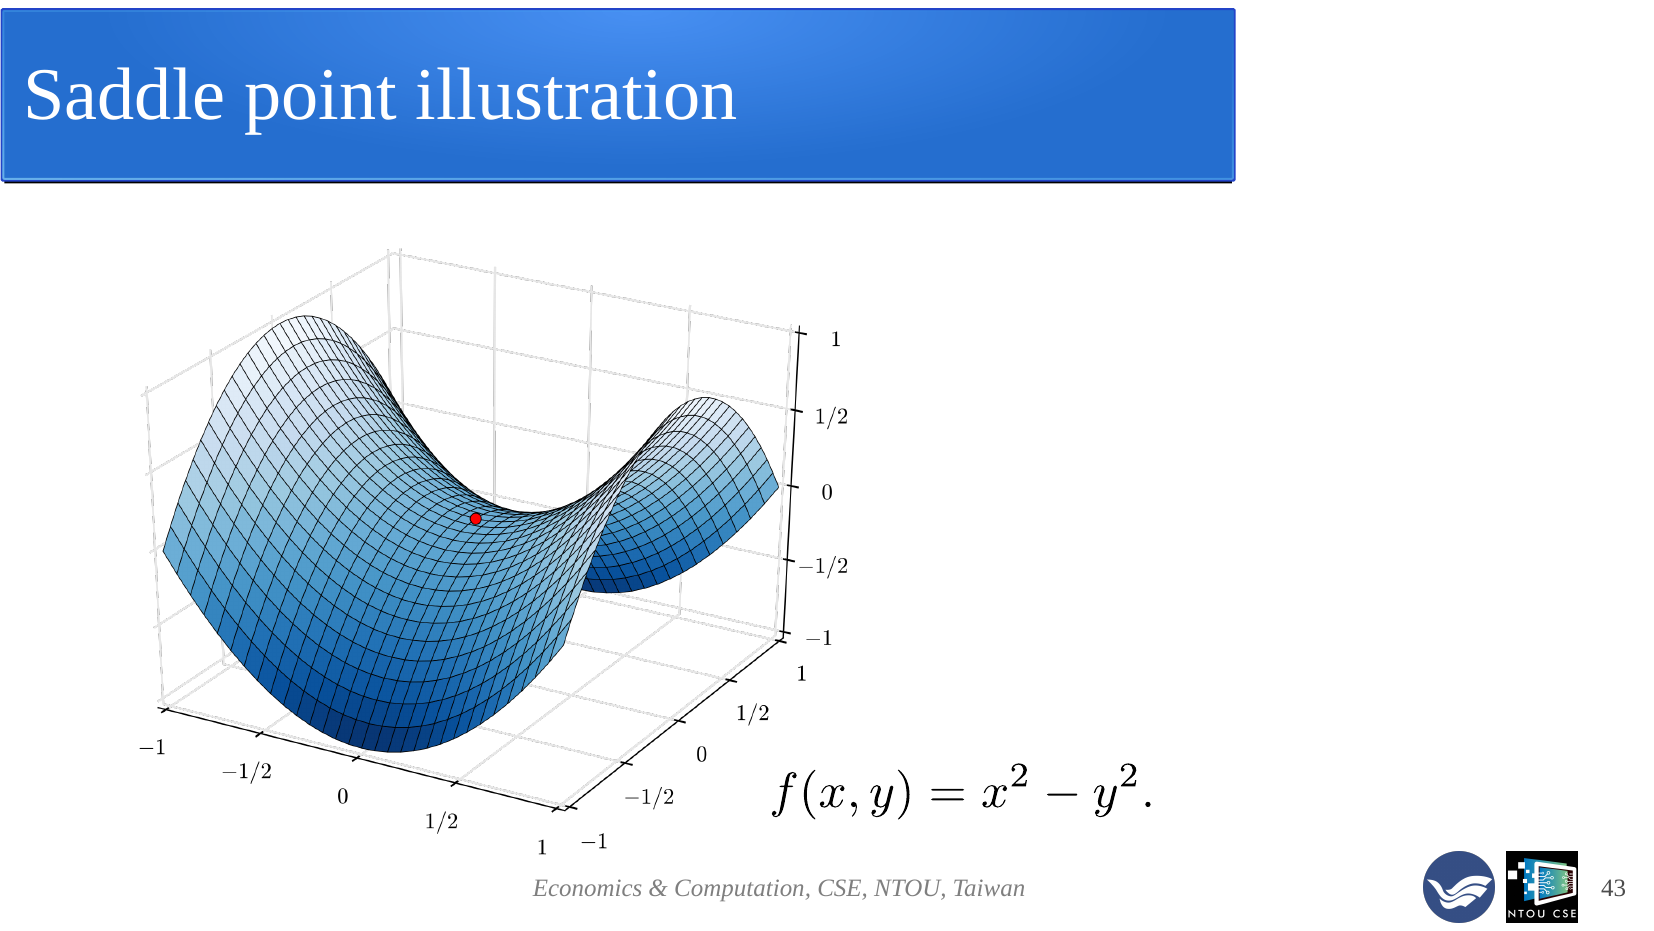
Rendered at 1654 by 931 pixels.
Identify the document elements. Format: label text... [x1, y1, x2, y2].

picture [1506, 851, 1578, 923]
title Saddle point illustration [23, 17, 1150, 172]
picture [1423, 851, 1495, 923]
picture [34, 191, 1153, 862]
